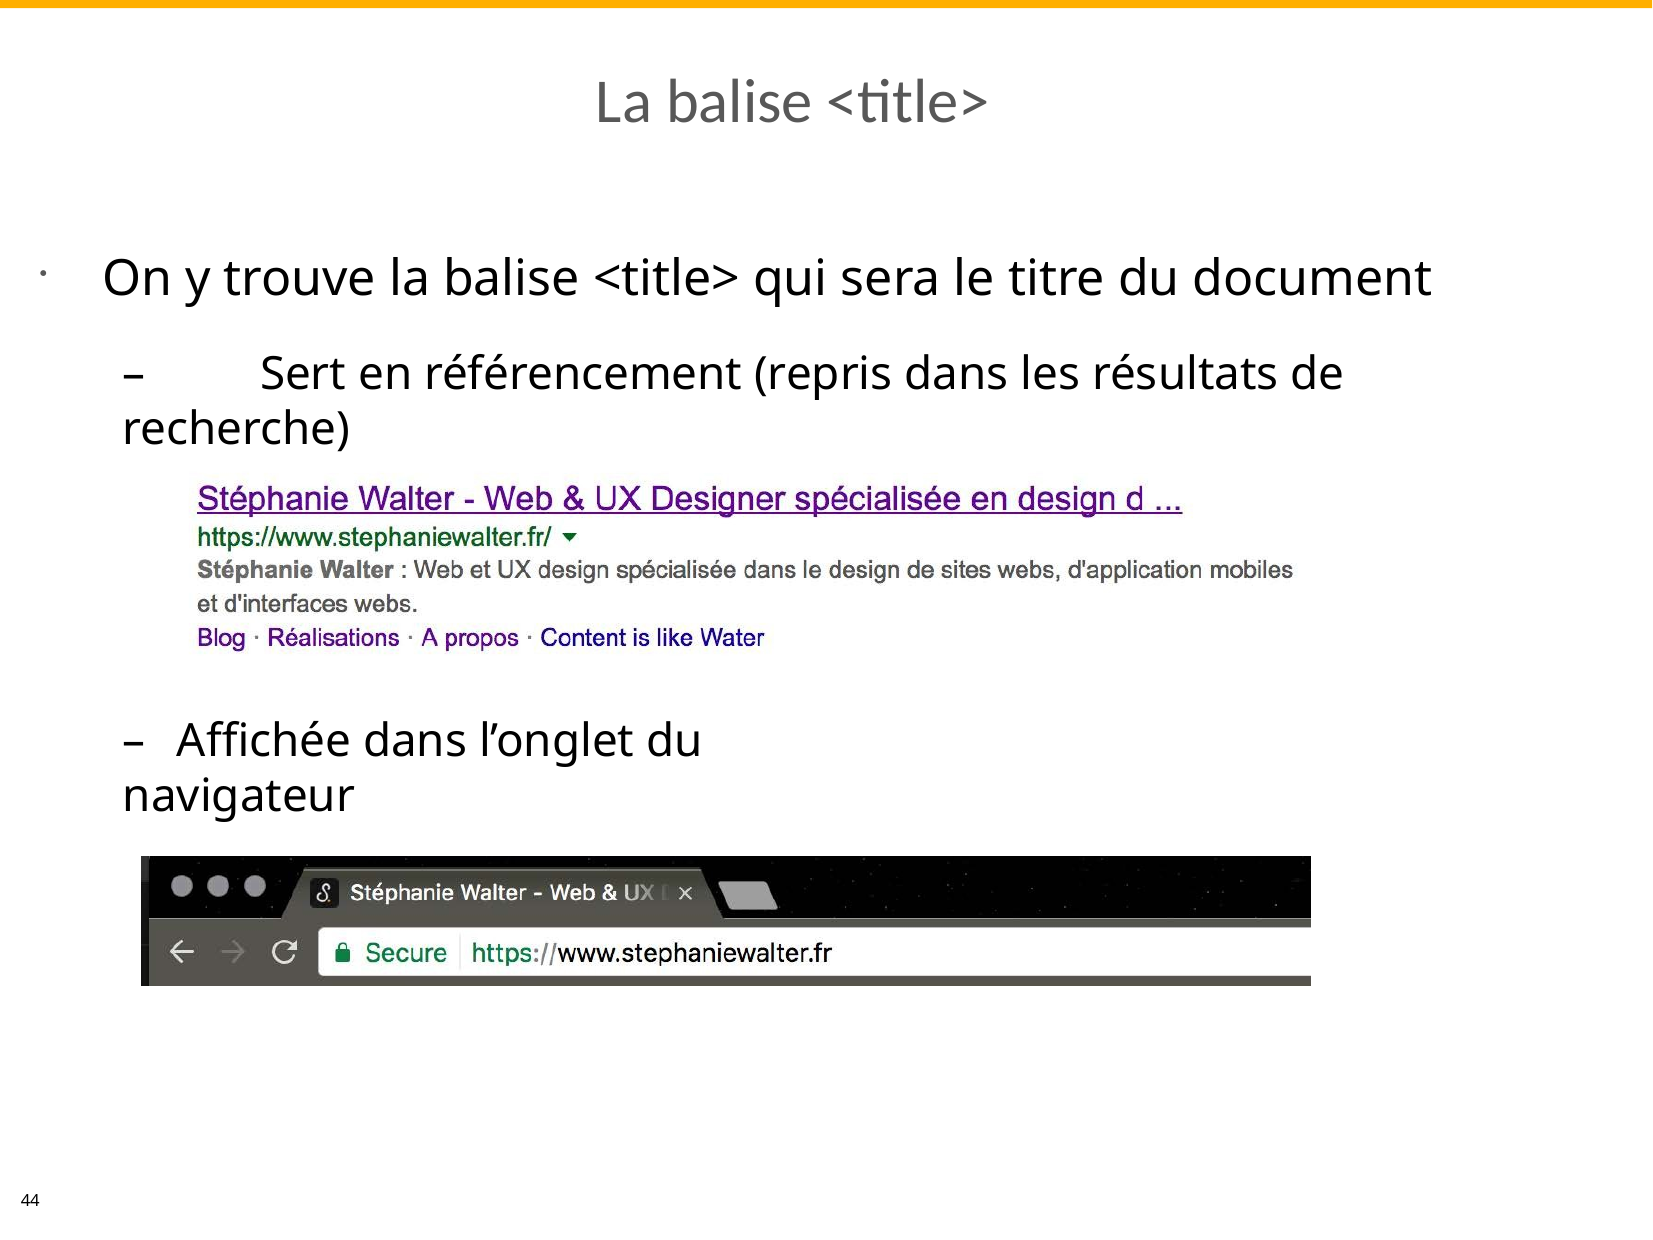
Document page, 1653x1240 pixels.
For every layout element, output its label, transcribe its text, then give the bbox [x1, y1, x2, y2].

picture [174, 457, 1346, 689]
text_box – Affichée dans l’onglet du navigateur [120, 708, 903, 821]
text_box <numéro> [14, 1189, 46, 1213]
title La balise <title> [593, 58, 1068, 268]
picture [141, 856, 1311, 986]
text_box On y trouve la balise <title> qui sera le titre du document – Sert en référencement (repris dans les résultats de recherche) [37, 243, 1441, 454]
